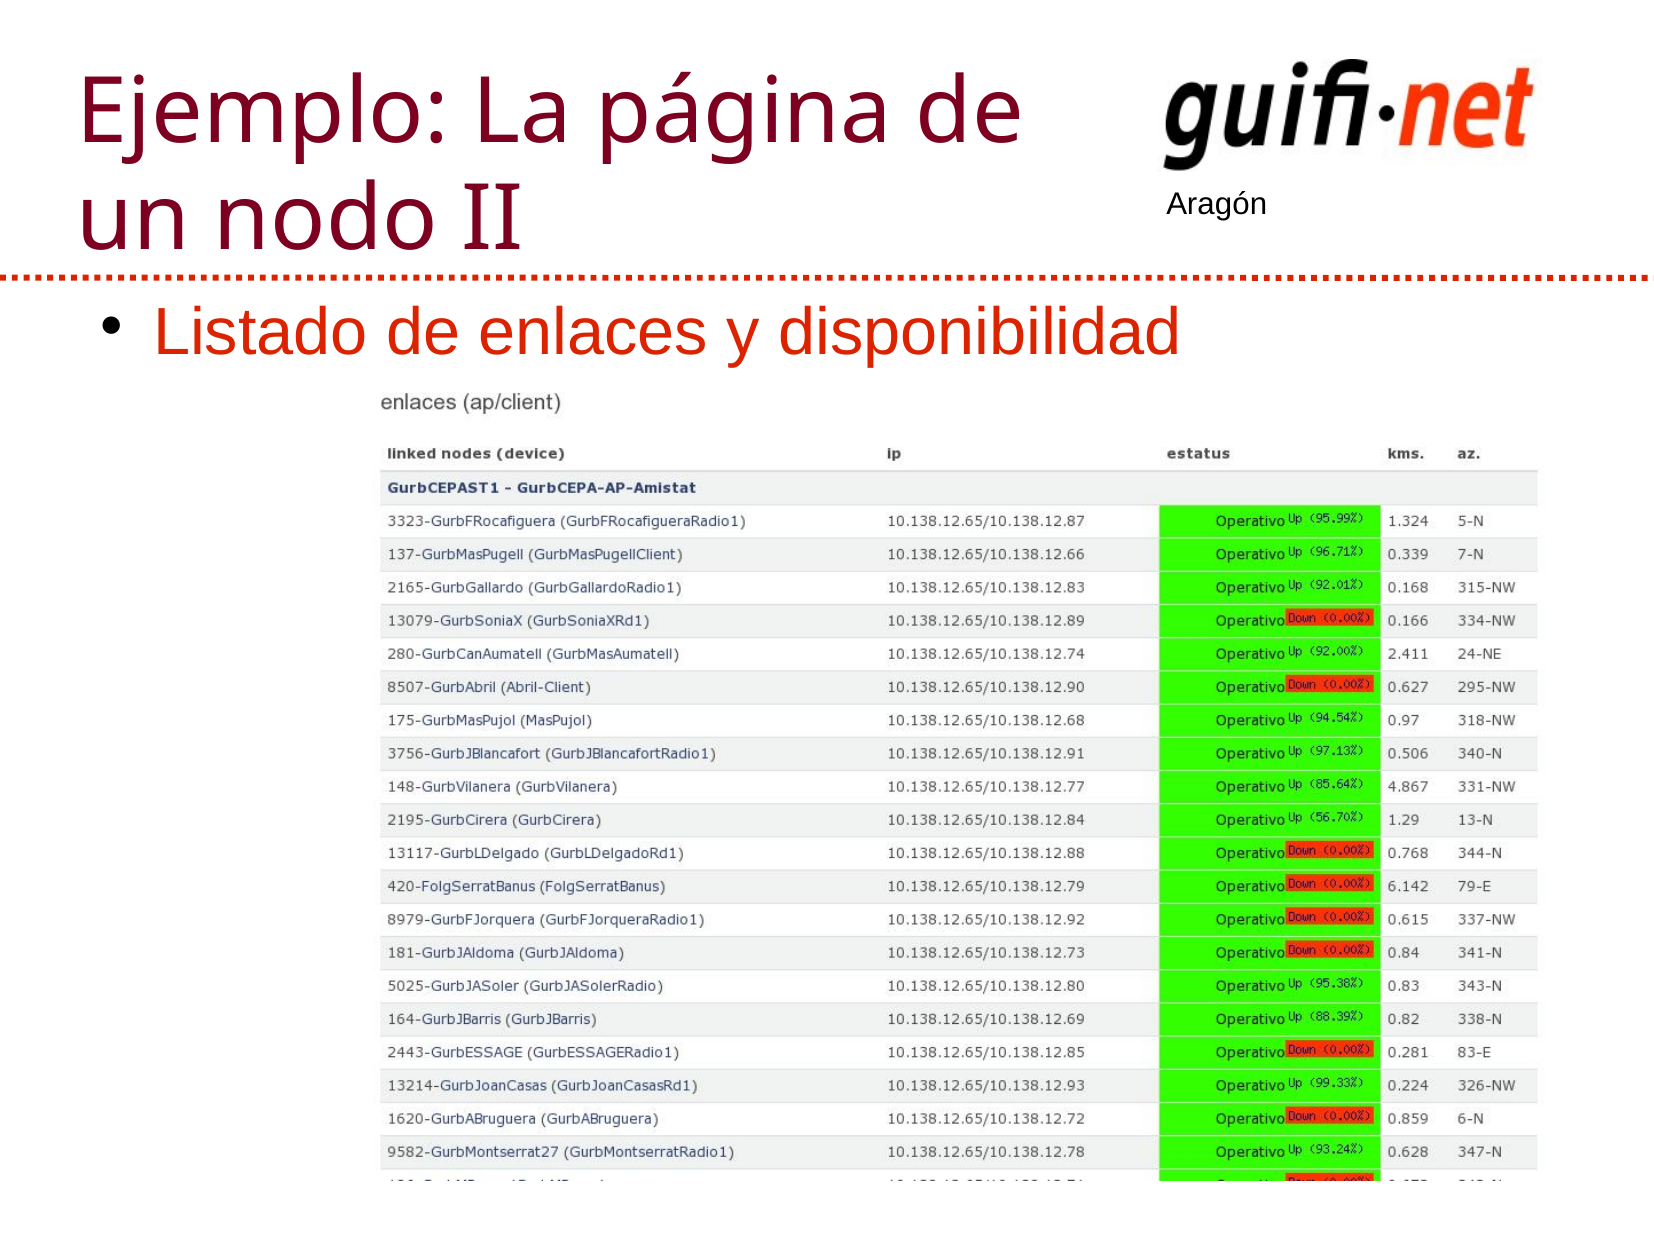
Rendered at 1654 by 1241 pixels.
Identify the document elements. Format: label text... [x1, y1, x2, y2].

picture [1157, 59, 1542, 172]
picture [354, 1109, 1556, 1181]
list Listado de enlaces y disponibilidad [82, 290, 1571, 1109]
title Ejemplo: La página de un nodo II [76, 53, 1093, 272]
